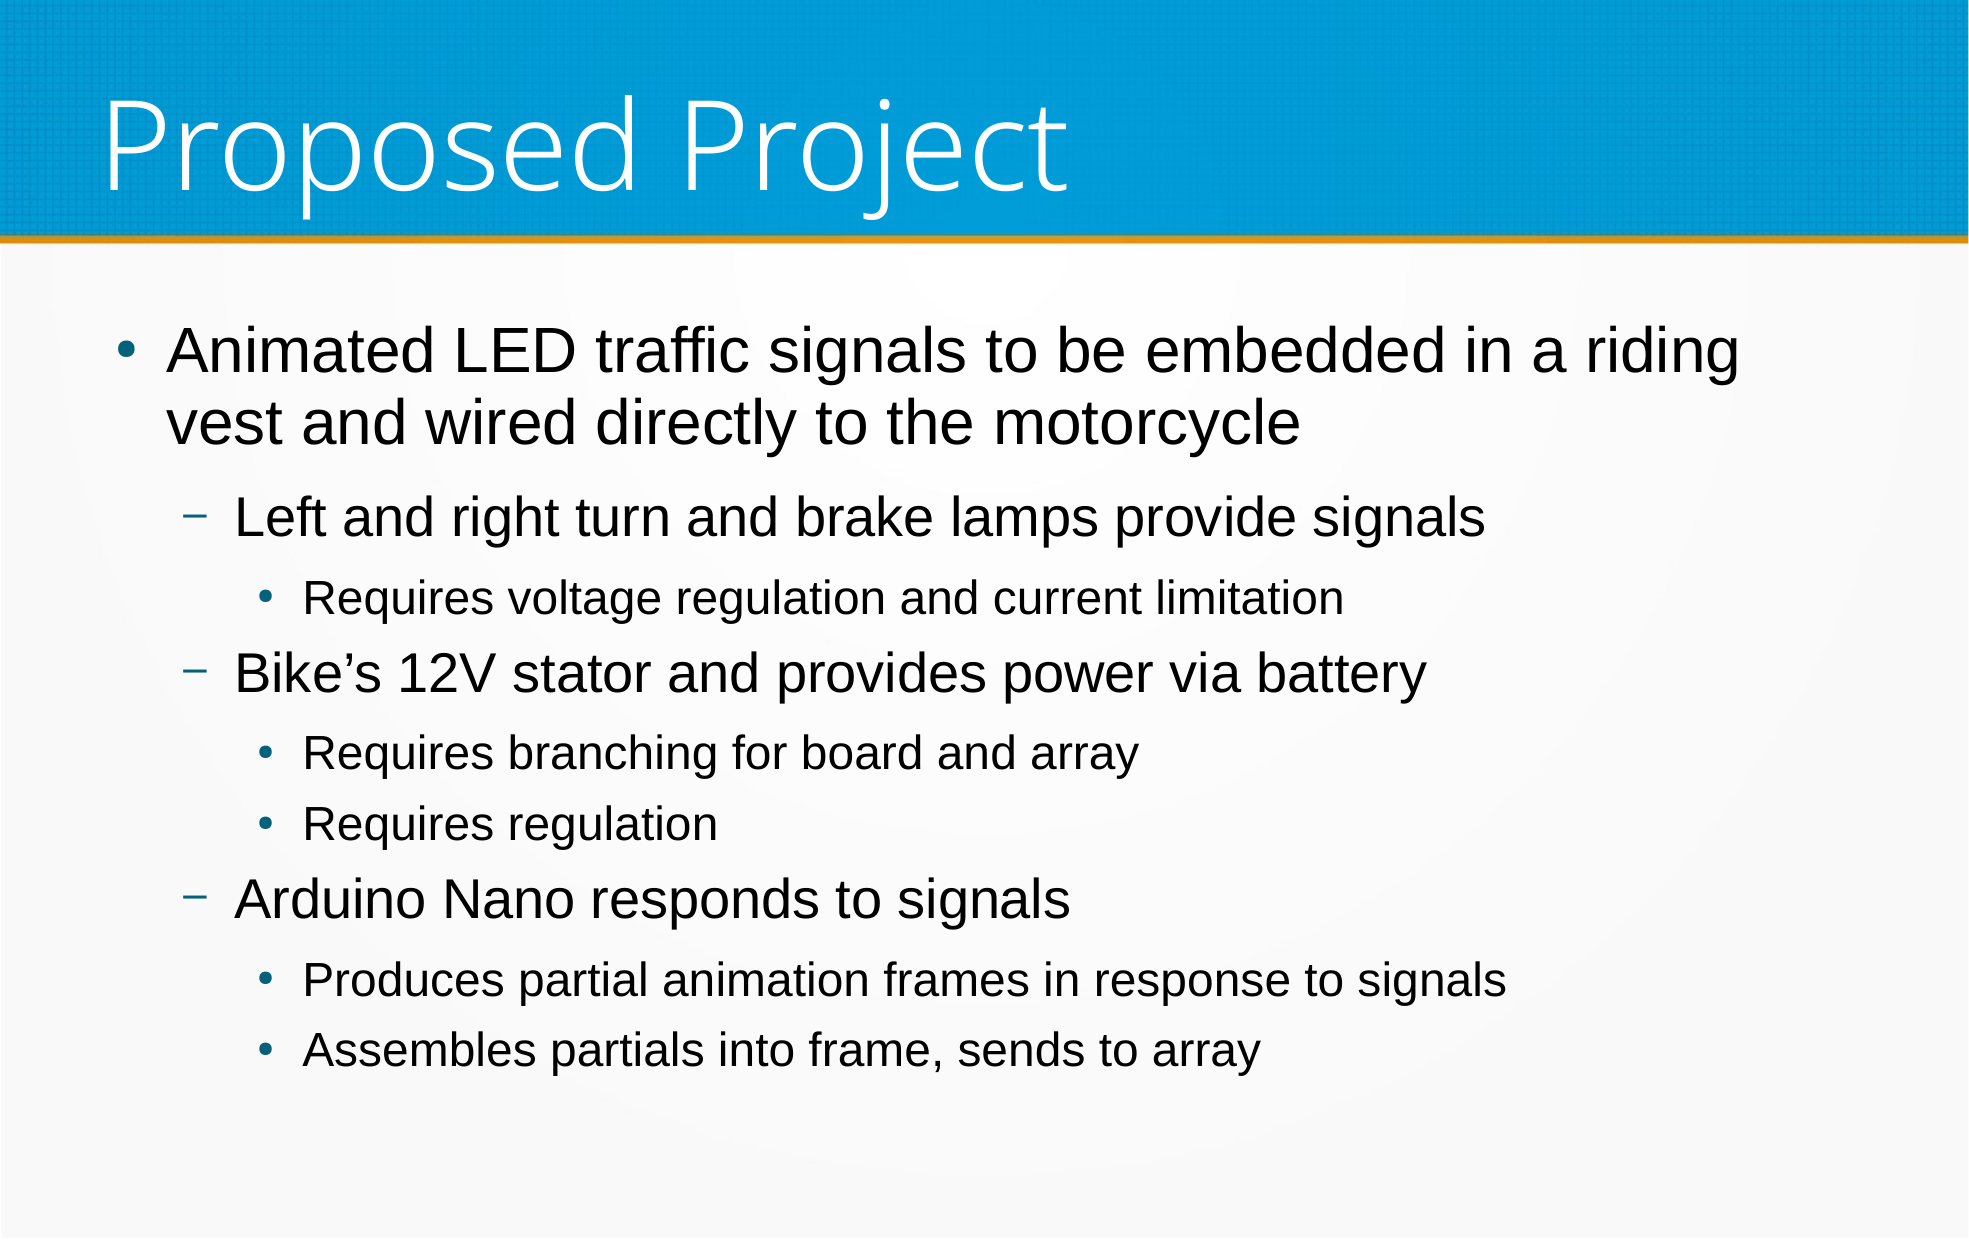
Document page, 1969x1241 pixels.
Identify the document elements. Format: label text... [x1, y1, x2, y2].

picture [0, 233, 1969, 1241]
list Animated LED traffic signals to be embedded in a riding vest and wired directly to the motorcycle Left and right turn and brake lamps provide signals Requires voltage regulation and current limitation Bike’s 12V stator and provides power via battery Requires branching for board and array Requires regulation Arduino Nano responds to signals Produces partial animation frames in response to signals Assembles partials into frame, sends to array [98, 315, 1861, 1081]
title Proposed Project [98, 19, 1870, 227]
